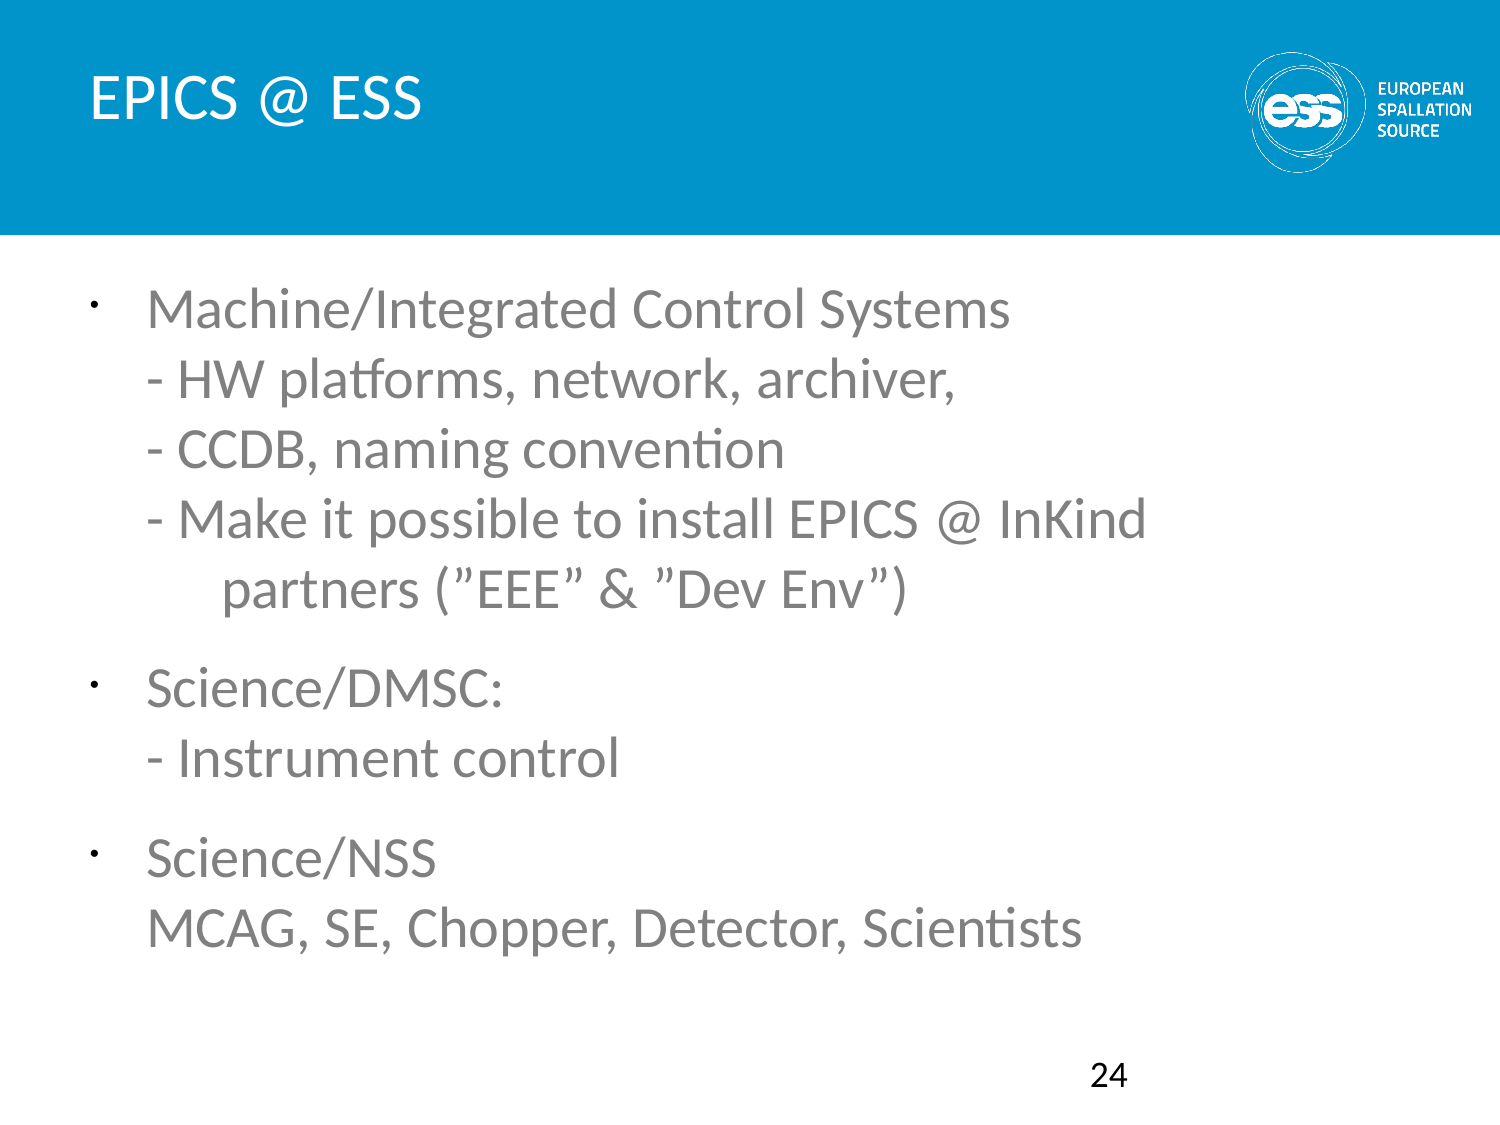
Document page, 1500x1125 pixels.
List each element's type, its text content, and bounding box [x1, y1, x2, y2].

picture [1389, 104, 1393, 115]
picture [1432, 125, 1438, 136]
picture [1436, 104, 1444, 115]
picture [1398, 109, 1406, 115]
picture [1418, 104, 1423, 115]
picture [1379, 83, 1385, 94]
picture [1422, 125, 1428, 134]
picture [1443, 86, 1450, 93]
list Machine/Integrated Control Systems - HW platforms, network, archiver, - CCDB, naming convention - Make it possible to install EPICS @ InKind partners (”EEE” & ”Dev Env”) Science/DMSC: - Instrument control Science/NSS MCAG, SE, Chopper, Detector, Scientists [75, 262, 1425, 1005]
slide_number <number> [1074, 1042, 1425, 1103]
title EPICS @ ESS [75, 45, 1247, 233]
picture [1264, 94, 1342, 127]
picture [1409, 104, 1415, 115]
picture [1423, 83, 1430, 94]
picture [1454, 83, 1458, 94]
picture [1400, 83, 1407, 94]
